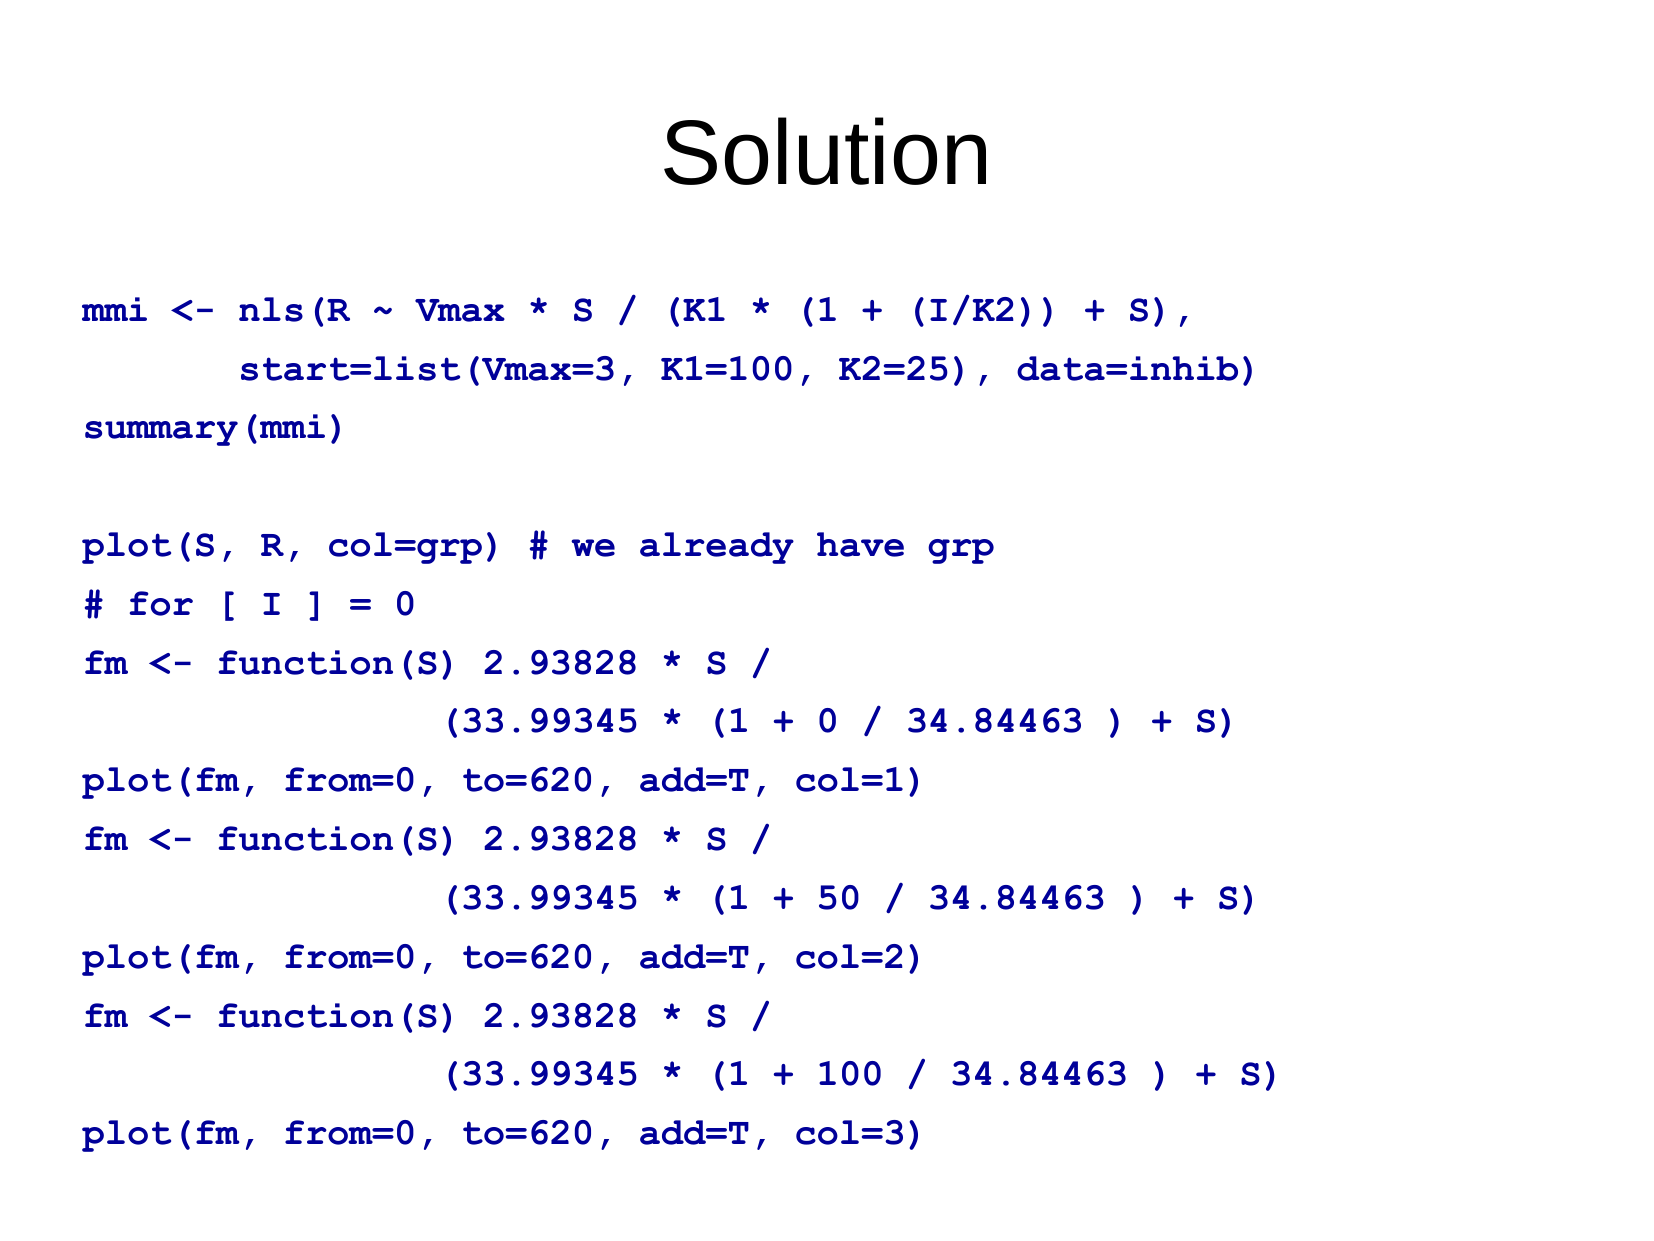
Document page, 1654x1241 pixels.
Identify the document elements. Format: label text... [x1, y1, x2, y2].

title Solution [82, 49, 1571, 257]
list mmi <- nls(R ~ Vmax * S / (K1 * (1 + (I/K2)) + S), start=list(Vmax=3, K1=100, K2=25), data=inhib) summary(mmi) plot(S, R, col=grp) # we already have grp # for [ I ] = 0 fm <- function(S) 2.93828 * S / (33.99345 * (1 + 0 / 34.84463 ) + S) plot(fm, from=0, to=620, add=T, col=1) fm <- function(S) 2.93828 * S / (33.99345 * (1 + 50 / 34.84463 ) + S) plot(fm, from=0, to=620, add=T, col=2) fm <- function(S) 2.93828 * S / (33.99345 * (1 + 100 / 34.84463 ) + S) plot(fm, from=0, to=620, add=T, col=3) [82, 290, 1571, 1170]
